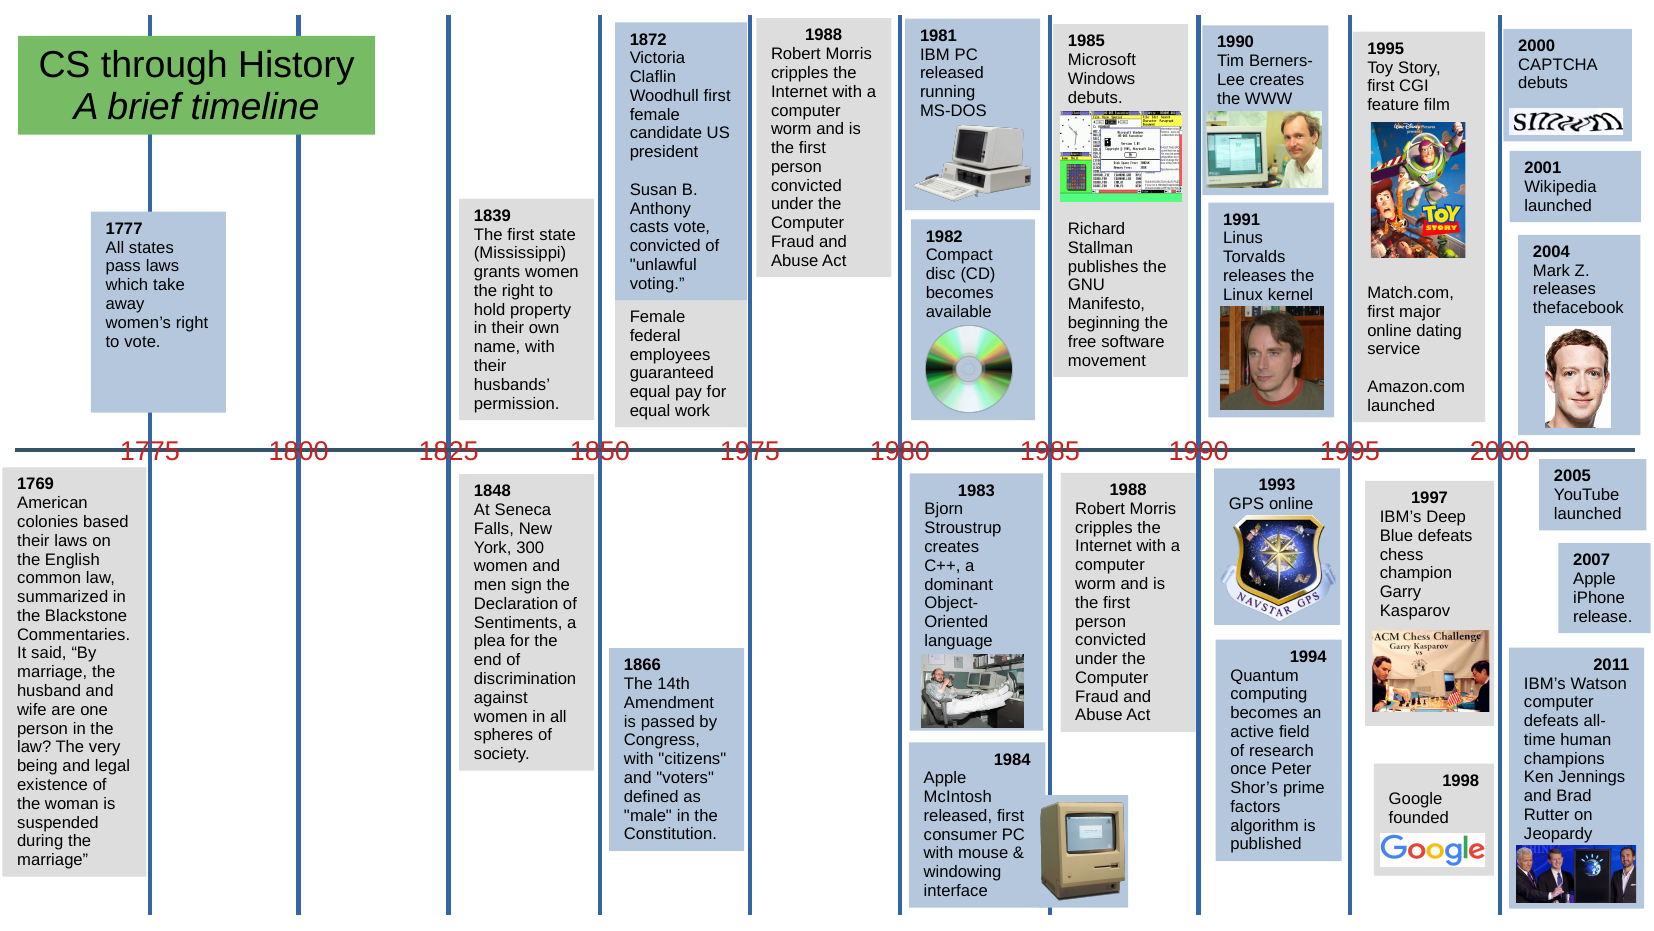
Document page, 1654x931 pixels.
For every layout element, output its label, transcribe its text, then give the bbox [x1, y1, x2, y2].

picture [921, 654, 1024, 728]
text_box 1775 [105, 429, 195, 475]
text_box 1800 [253, 429, 344, 475]
picture [1060, 111, 1182, 202]
text_box 2000 CAPTCHA debuts [1503, 28, 1632, 142]
text_box 1985 [1005, 429, 1095, 475]
text_box 1985 Microsoft Windows debuts. Richard Stallman publishes the GNU Manifesto, beginning the free software movement [1053, 24, 1189, 377]
text_box 1984 Apple McIntosh released, first consumer PC with mouse & windowing interface [908, 742, 1046, 908]
text_box 2001 Wikipedia launched [1509, 150, 1641, 223]
picture [1038, 799, 1129, 903]
text_box Female federal employees guaranteed equal pay for equal work [615, 301, 747, 428]
text_box 1872 Victoria Claflin Woodhull first female candidate US president Susan B. Anthony casts vote, convicted of "unlawful voting.” [615, 22, 747, 301]
text_box 1825 [403, 429, 494, 475]
text_box CS through History A brief timeline [18, 35, 376, 135]
picture [1380, 833, 1486, 867]
picture [1206, 111, 1322, 188]
picture [1516, 845, 1637, 903]
picture [1372, 630, 1490, 712]
text_box 1983 Bjorn Stroustrup creates C++, a dominant Object-Oriented language [909, 473, 1044, 731]
text_box 1975 [705, 429, 795, 475]
picture [1370, 122, 1466, 258]
picture [1220, 515, 1336, 622]
text_box 1990 [1153, 429, 1244, 475]
text_box 2004 Mark Z. releases thefacebook [1518, 234, 1641, 436]
text_box 1866 The 14th Amendment is passed by Congress, with "citizens" and "voters" defined as "male" in the Constitution. [609, 648, 745, 851]
text_box 1995 Toy Story, first CGI feature film Match.com, first major online dating service Amazon.com launched [1352, 31, 1486, 423]
text_box 2005 YouTube launched [1539, 459, 1647, 531]
text_box 1980 [855, 429, 945, 475]
text_box 1997 IBM’s Deep Blue defeats chess champion Garry Kasparov [1365, 480, 1495, 726]
text_box 2007 Apple iPhone release. [1558, 543, 1651, 634]
text_box 1777 All states pass laws which take away women’s right to vote. [90, 211, 226, 413]
text_box 2011 IBM’s Watson computer defeats all-time human champions Ken Jennings and Brad Rutter on Jeopardy [1509, 647, 1645, 909]
text_box 1988 Robert Morris cripples the Internet with a computer worm and is the first person convicted under the Computer Fraud and Abuse Act [1060, 472, 1196, 732]
picture [1509, 108, 1624, 135]
text_box 1850 [555, 429, 645, 475]
picture [925, 325, 1013, 413]
text_box 2000 [1455, 429, 1545, 475]
text_box 1998 Google founded [1373, 763, 1494, 876]
text_box 1994 Quantum computing becomes an active field of research once Peter Shor’s prime factors algorithm is published [1215, 639, 1342, 862]
text_box 1990 Tim Berners-Lee creates the WWW [1202, 25, 1329, 196]
picture [1545, 326, 1611, 428]
picture [1220, 306, 1324, 410]
text_box 1848 At Seneca Falls, New York, 300 women and men sign the Declaration of Sentiments, a plea for the end of discrimination against women in all spheres of society. [459, 474, 595, 771]
text_box 1995 [1305, 429, 1395, 475]
text_box 1769 American colonies based their laws on the English common law, summarized in the Blackstone Commentaries. It said, “By marriage, the husband and wife are one person in the law? The very being and legal existence of the woman is suspended during the marriage” [2, 467, 147, 877]
text_box 1988 Robert Morris cripples the Internet with a computer worm and is the first person convicted under the Computer Fraud and Abuse Act [756, 18, 892, 278]
text_box 1993 GPS online [1214, 468, 1341, 625]
picture [911, 123, 1034, 204]
text_box [1038, 903, 1129, 908]
text_box 1982 Compact disc (CD) becomes available [911, 219, 1036, 421]
text_box [1038, 795, 1129, 799]
text_box 1839 The first state (Mississippi) grants women the right to hold property in their own name, with their husbands’ permission. [459, 198, 595, 421]
text_box 1991 Linus Torvalds releases the Linux kernel [1208, 202, 1335, 418]
text_box 1981 IBM PC released running MS-DOS [905, 18, 1041, 211]
